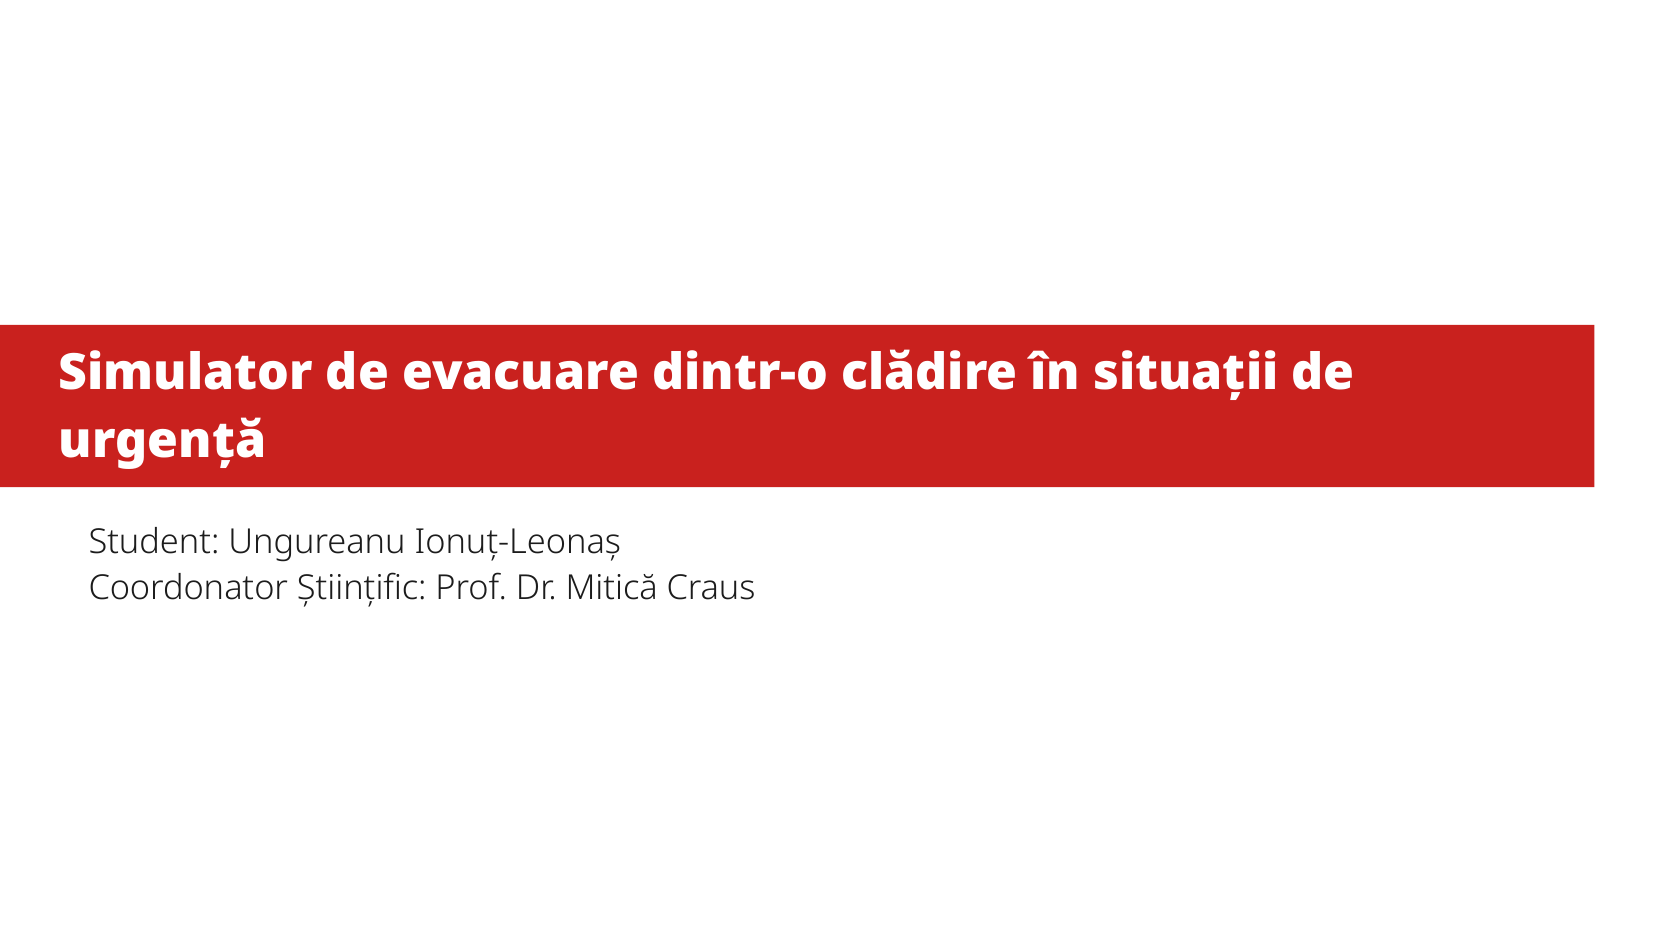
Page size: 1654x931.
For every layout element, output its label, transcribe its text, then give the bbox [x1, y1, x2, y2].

subtitle Student: Ungureanu Ionuț-Leonaș Coordonator Științific: Prof. Dr. Mitică Craus [88, 516, 1565, 827]
title Simulator de evacuare dintr-o clădire în situații de urgență [59, 354, 1565, 473]
